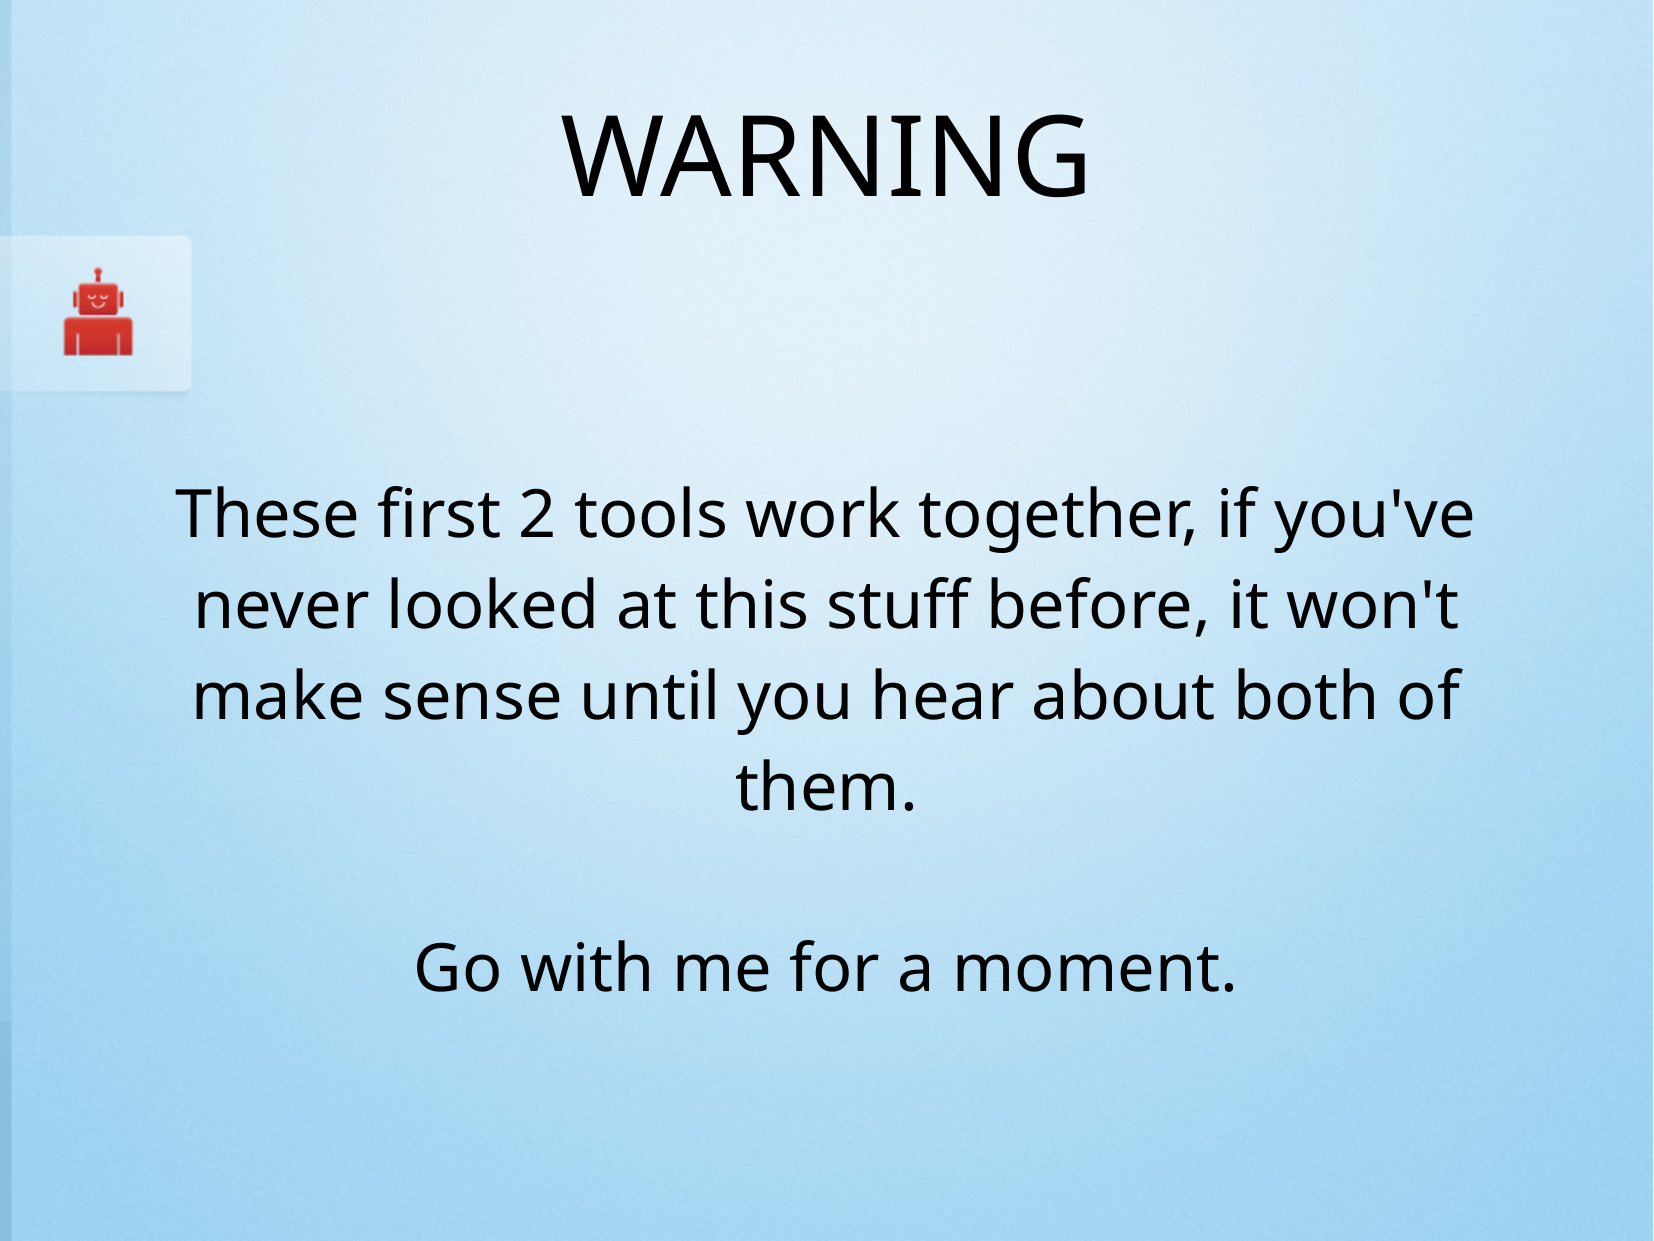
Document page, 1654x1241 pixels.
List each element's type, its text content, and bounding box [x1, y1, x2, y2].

picture [0, 0, 1653, 1241]
title WARNING [82, 49, 1571, 257]
subtitle These first 2 tools work together, if you've never looked at this stuff before, it won't make sense until you hear about both of them. Go with me for a moment. [163, 406, 1491, 1071]
